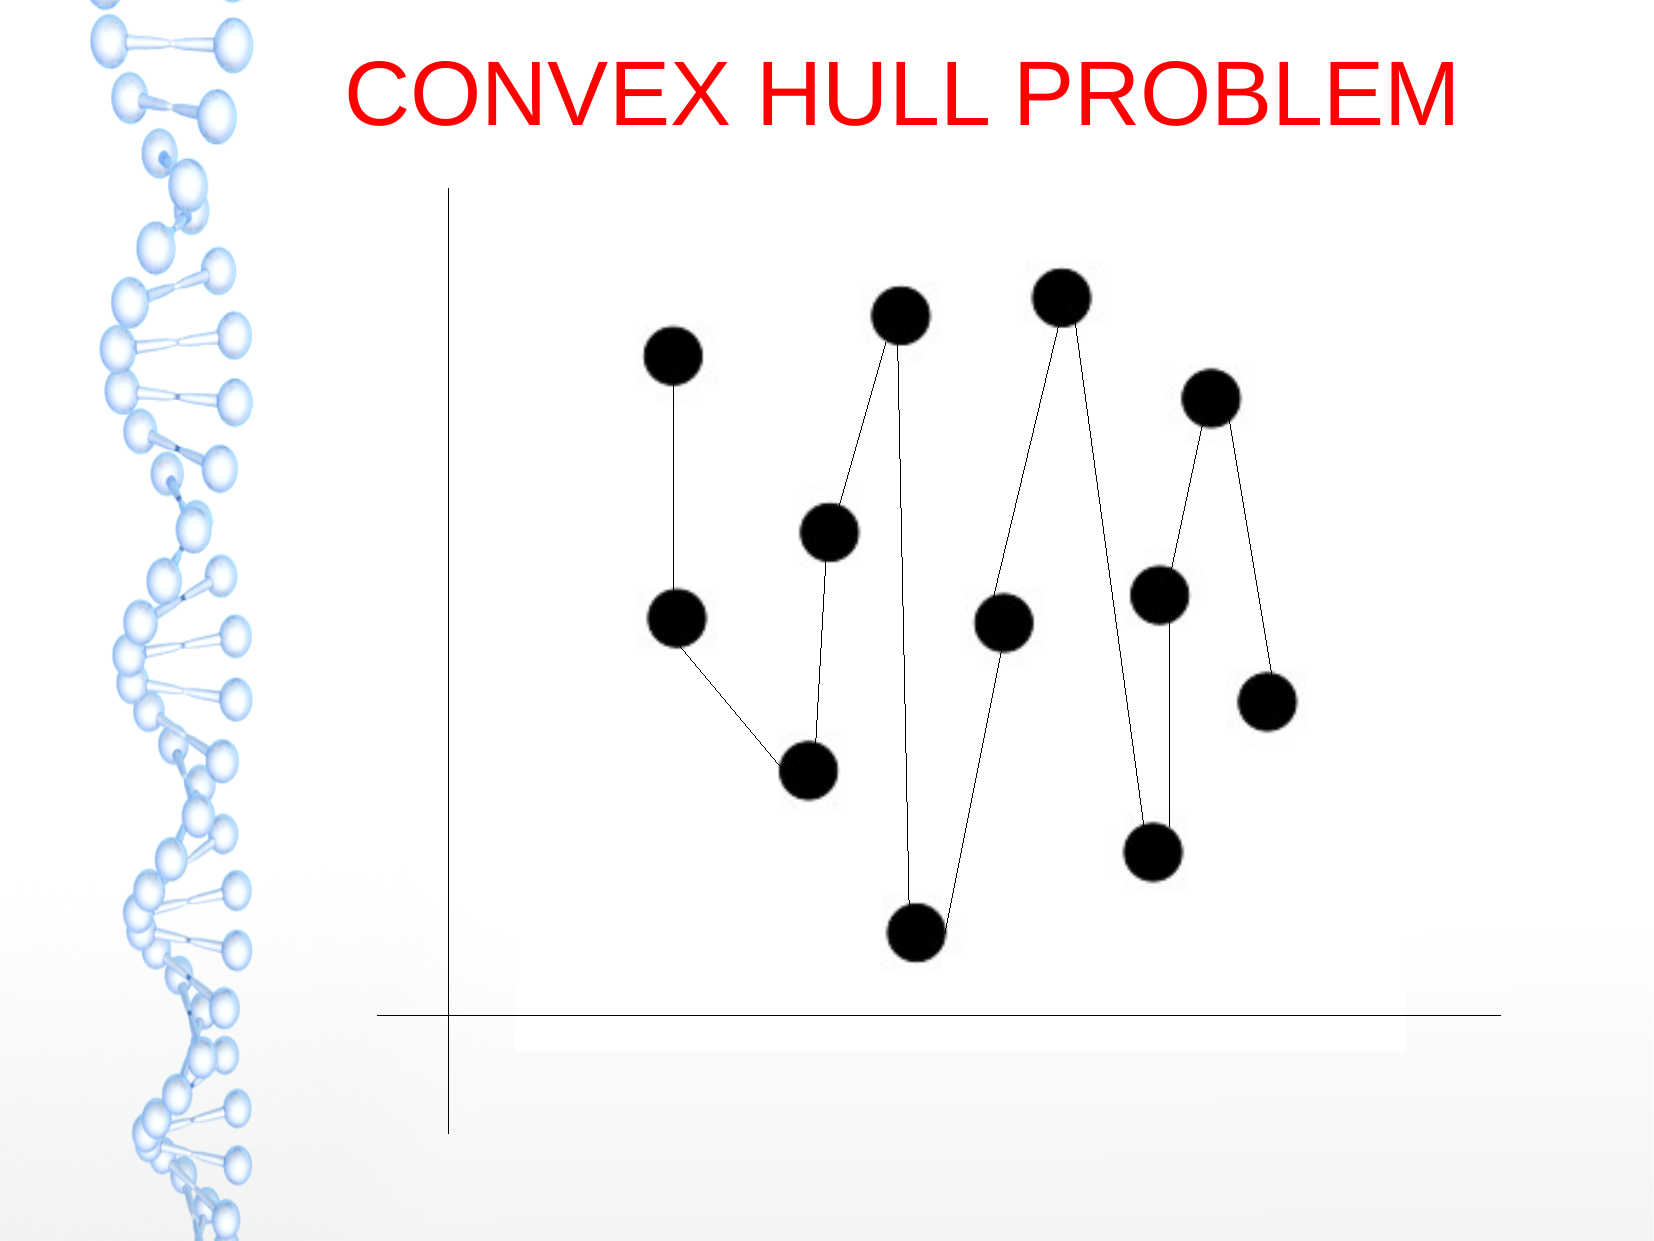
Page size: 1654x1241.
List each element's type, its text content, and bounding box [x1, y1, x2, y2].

text_box CONVEX HULL PROBLEM [153, 35, 1654, 256]
picture [0, 0, 1654, 1241]
